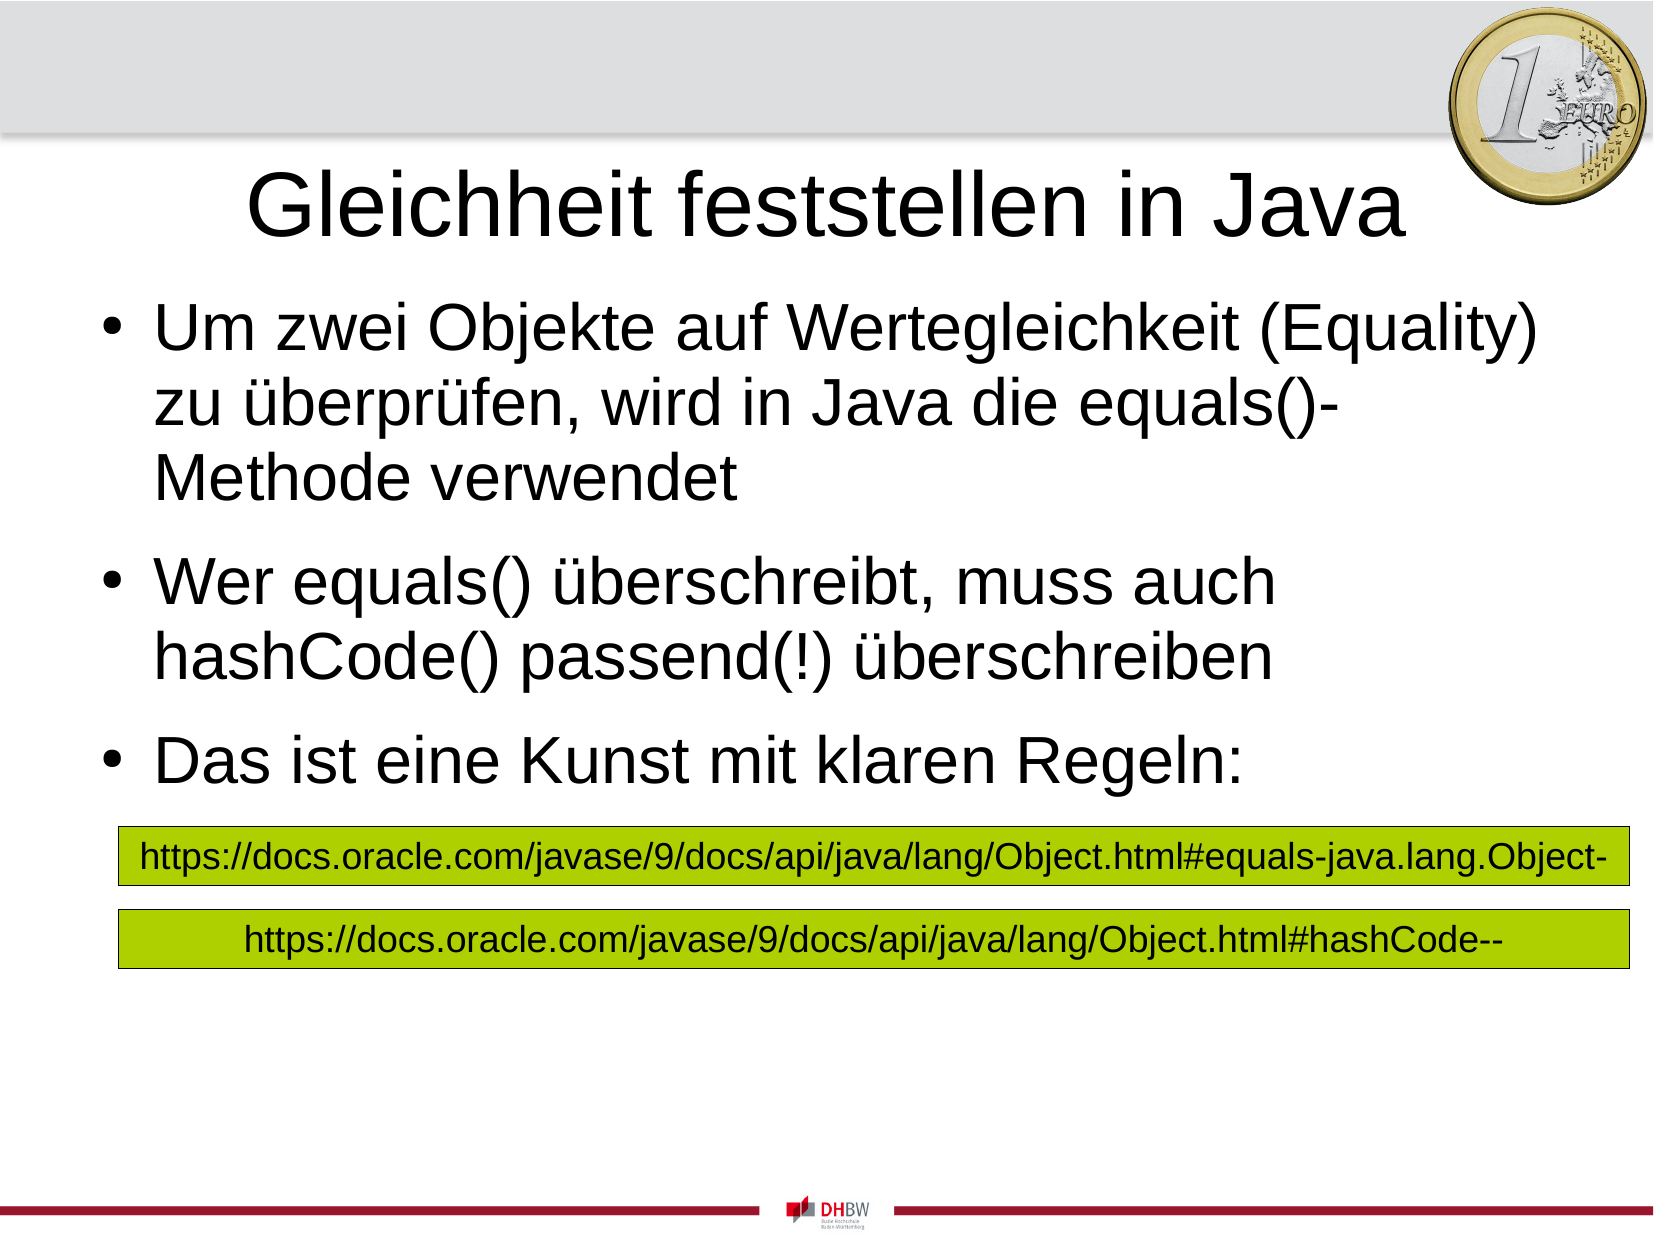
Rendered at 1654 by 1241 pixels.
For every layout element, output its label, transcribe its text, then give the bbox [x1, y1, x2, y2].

text_box https://docs.oracle.com/javase/9/docs/api/java/lang/Object.html#hashCode-- [118, 909, 1630, 969]
picture [0, 0, 1654, 1237]
title Gleichheit feststellen in Java [82, 147, 1571, 257]
list Um zwei Objekte auf Wertegleichkeit (Equality) zu überprüfen, wird in Java die equals()-Methode verwendet Wer equals() überschreibt, muss auch hashCode() passend(!) überschreiben Das ist eine Kunst mit klaren Regeln: [82, 290, 1571, 1010]
text_box https://docs.oracle.com/javase/9/docs/api/java/lang/Object.html#equals-java.lang.Object- [118, 826, 1630, 886]
